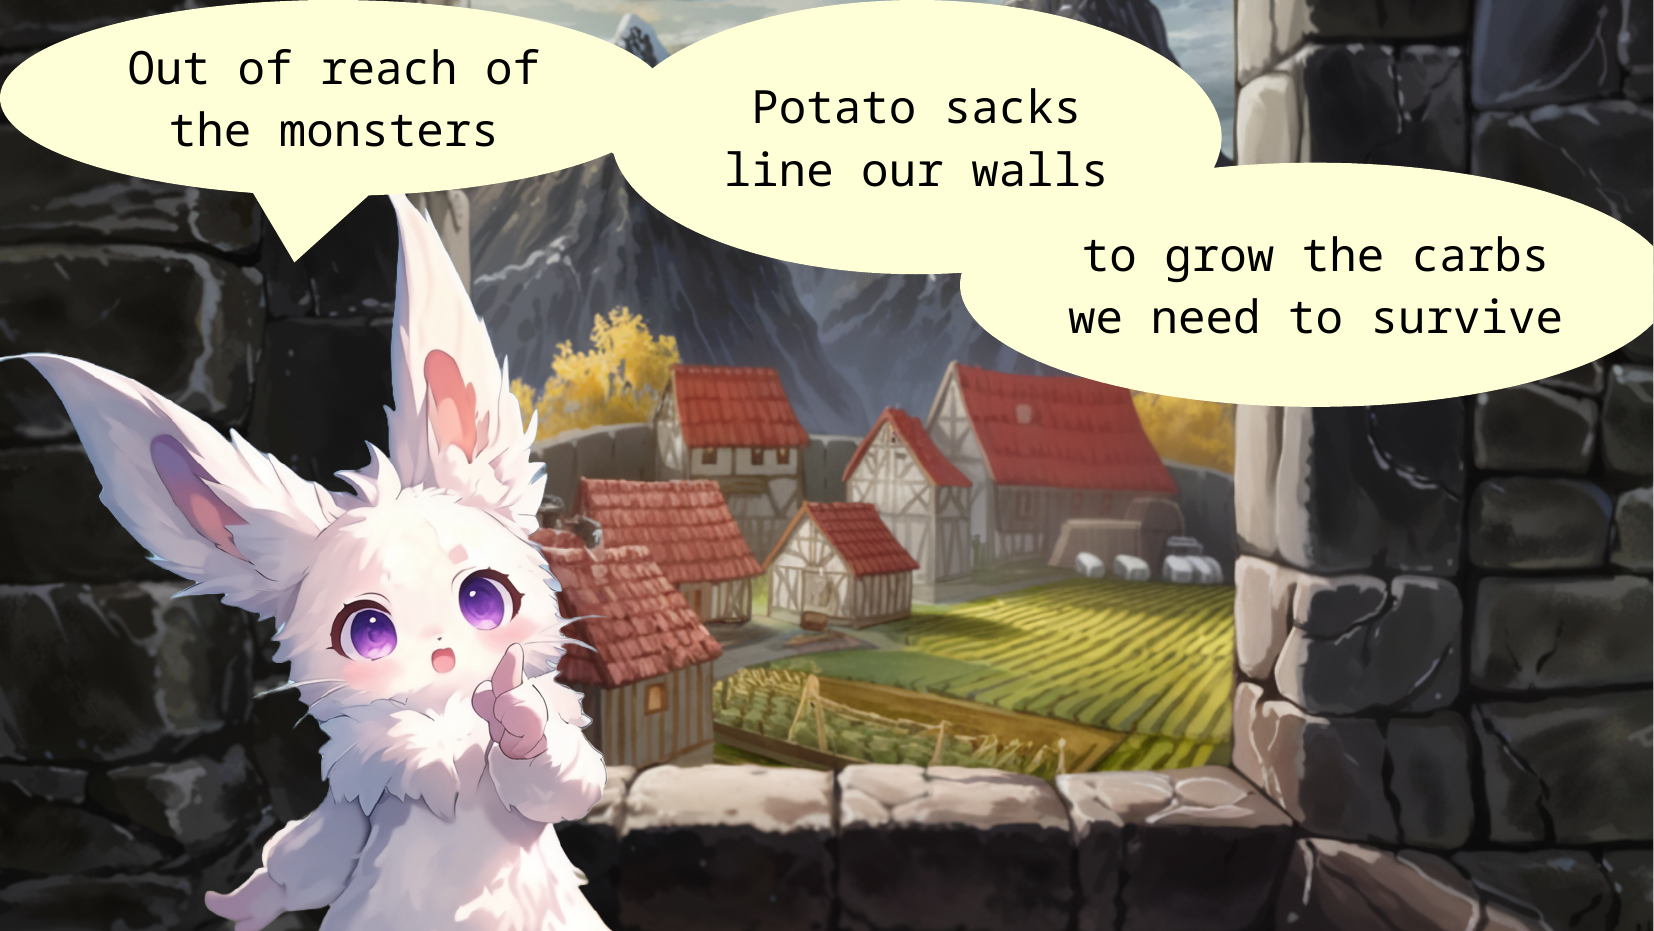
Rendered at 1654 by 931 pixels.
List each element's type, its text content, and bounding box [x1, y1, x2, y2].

text_box Out of reach of the monsters [0, 0, 668, 263]
text_box to grow the carbs we need to survive [960, 162, 1654, 407]
picture [953, 0, 1654, 246]
picture [0, 106, 1654, 931]
picture [0, 0, 285, 90]
picture [384, 0, 880, 67]
text_box Potato sacks line our walls [612, 0, 1222, 275]
